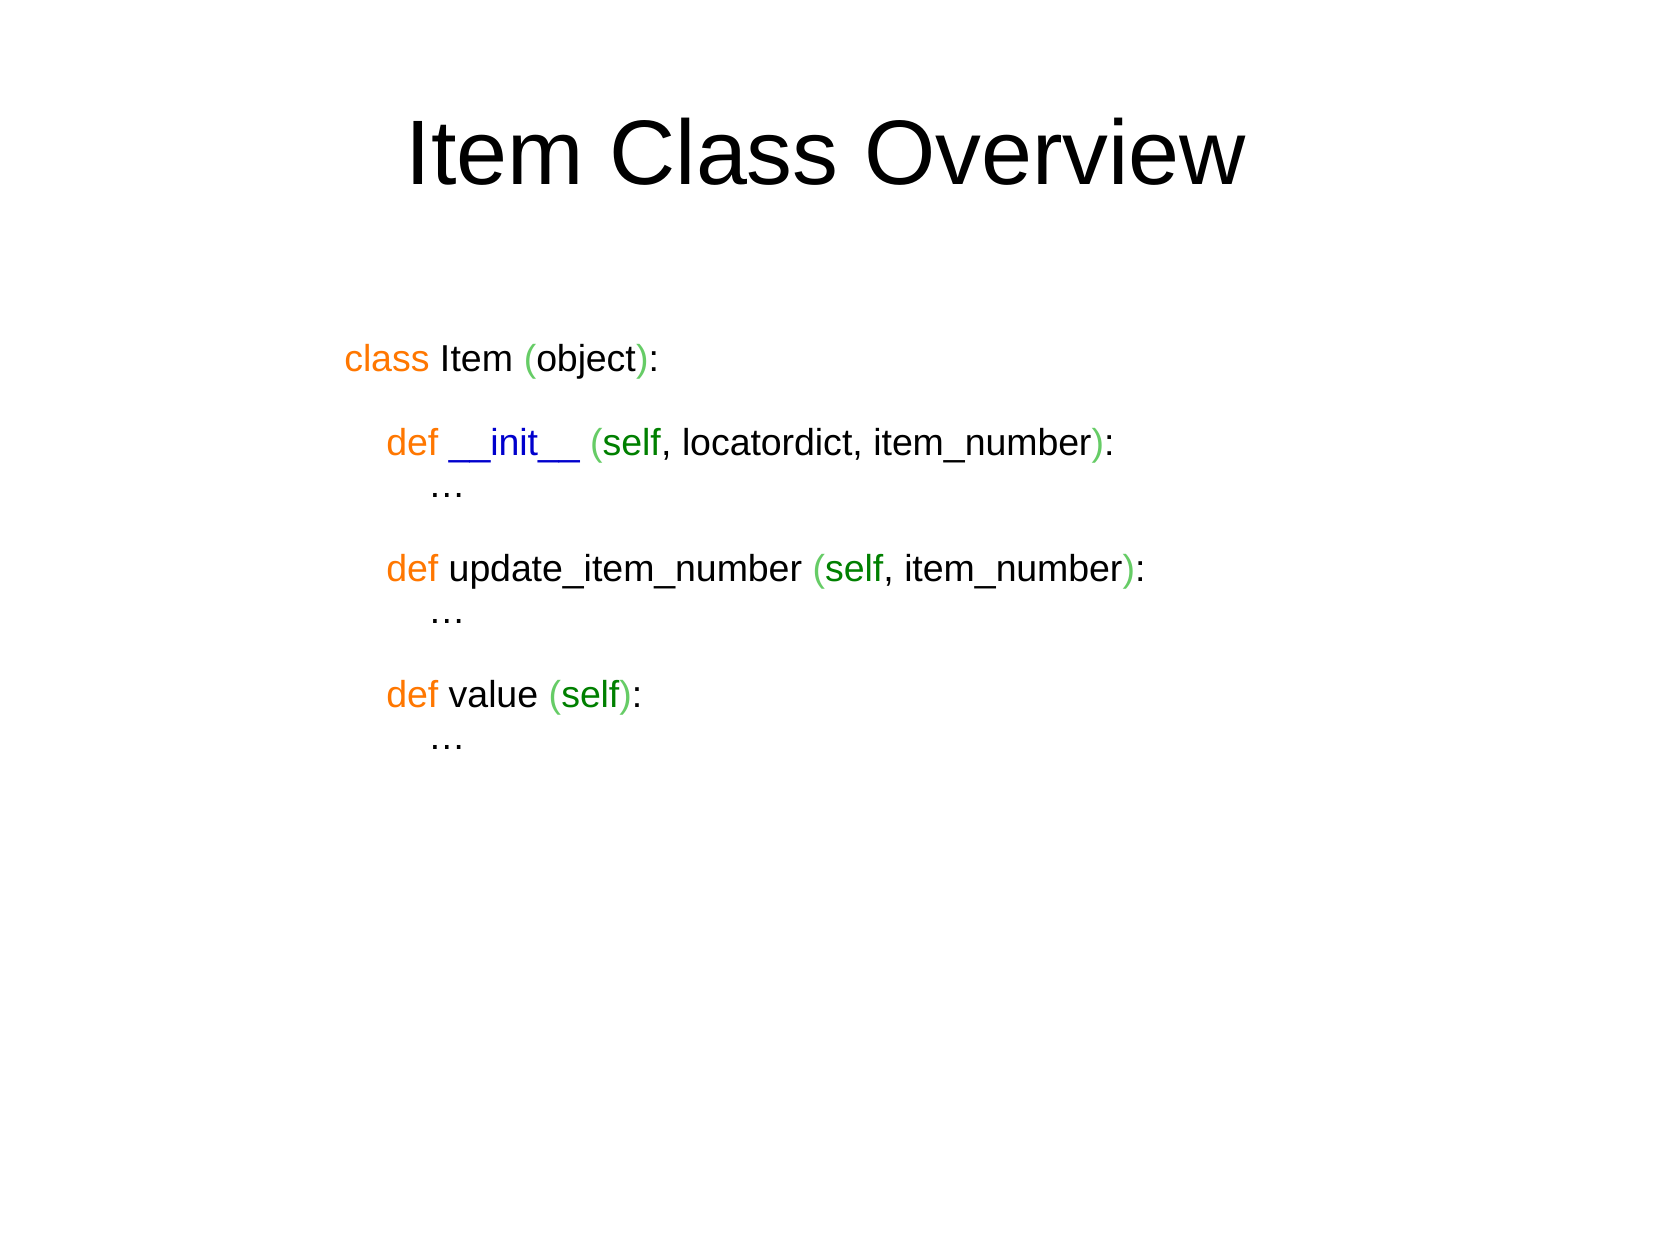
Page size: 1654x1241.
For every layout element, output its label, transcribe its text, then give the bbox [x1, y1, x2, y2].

text_box class Item (object): def __init__ (self, locatordict, item_number): … def update_item_number (self, item_number): … def value (self): … [329, 330, 1165, 765]
title Item Class Overview [82, 49, 1571, 257]
